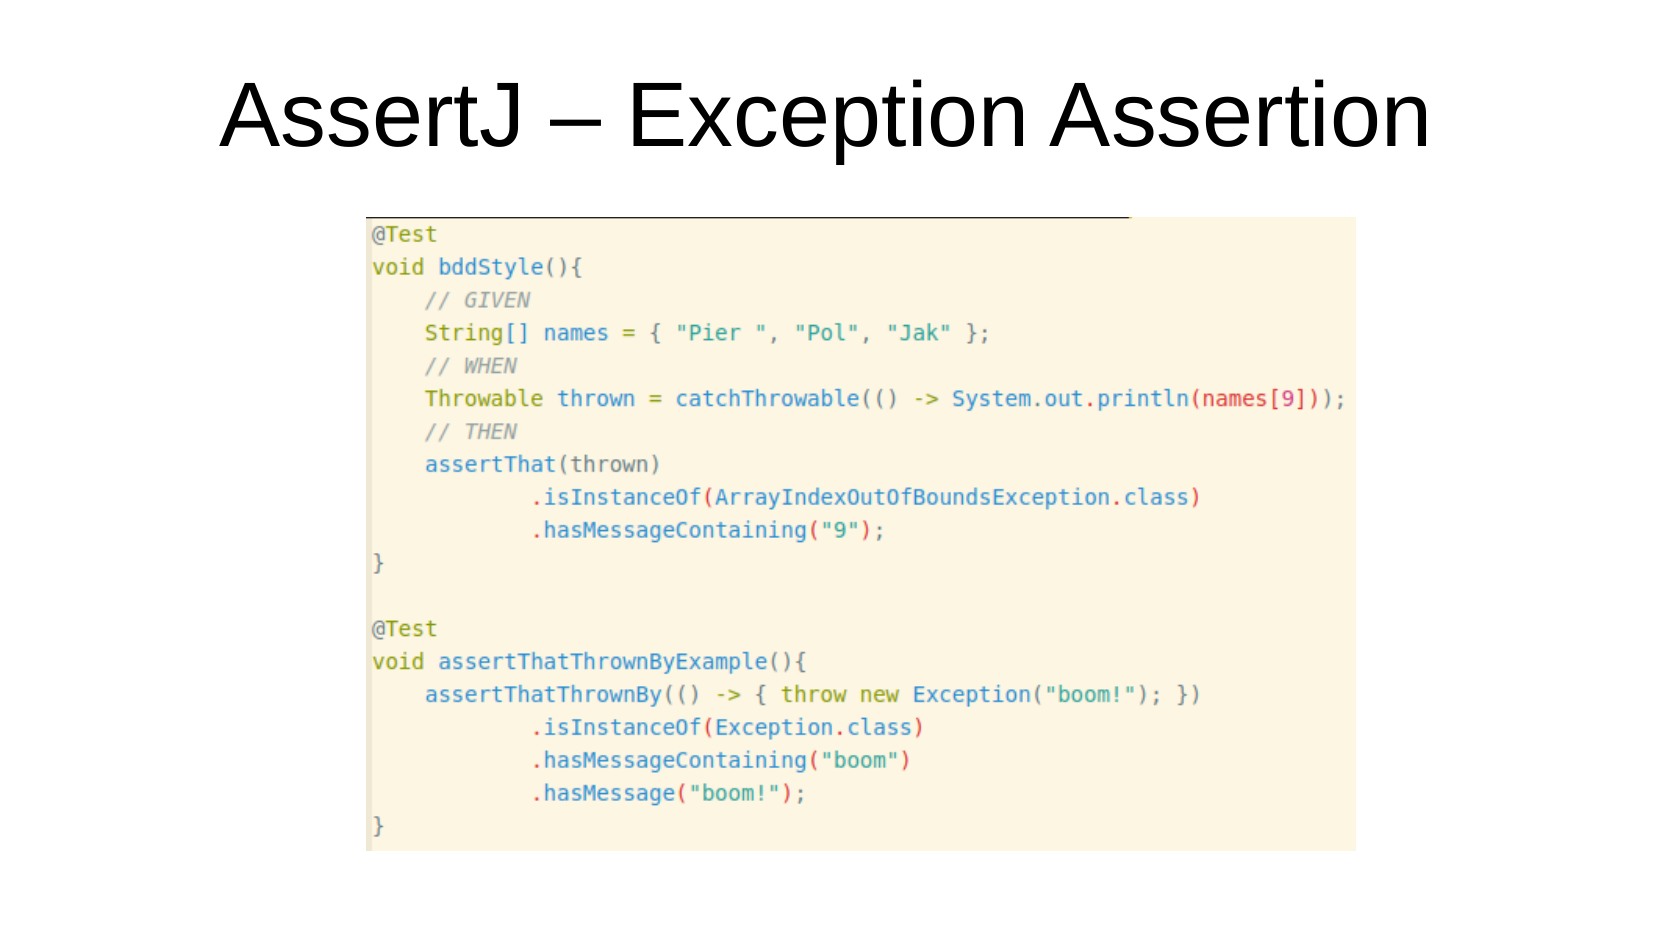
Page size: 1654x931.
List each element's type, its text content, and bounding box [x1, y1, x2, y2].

title AssertJ – Exception Assertion [82, 37, 1571, 193]
picture [366, 217, 1356, 851]
